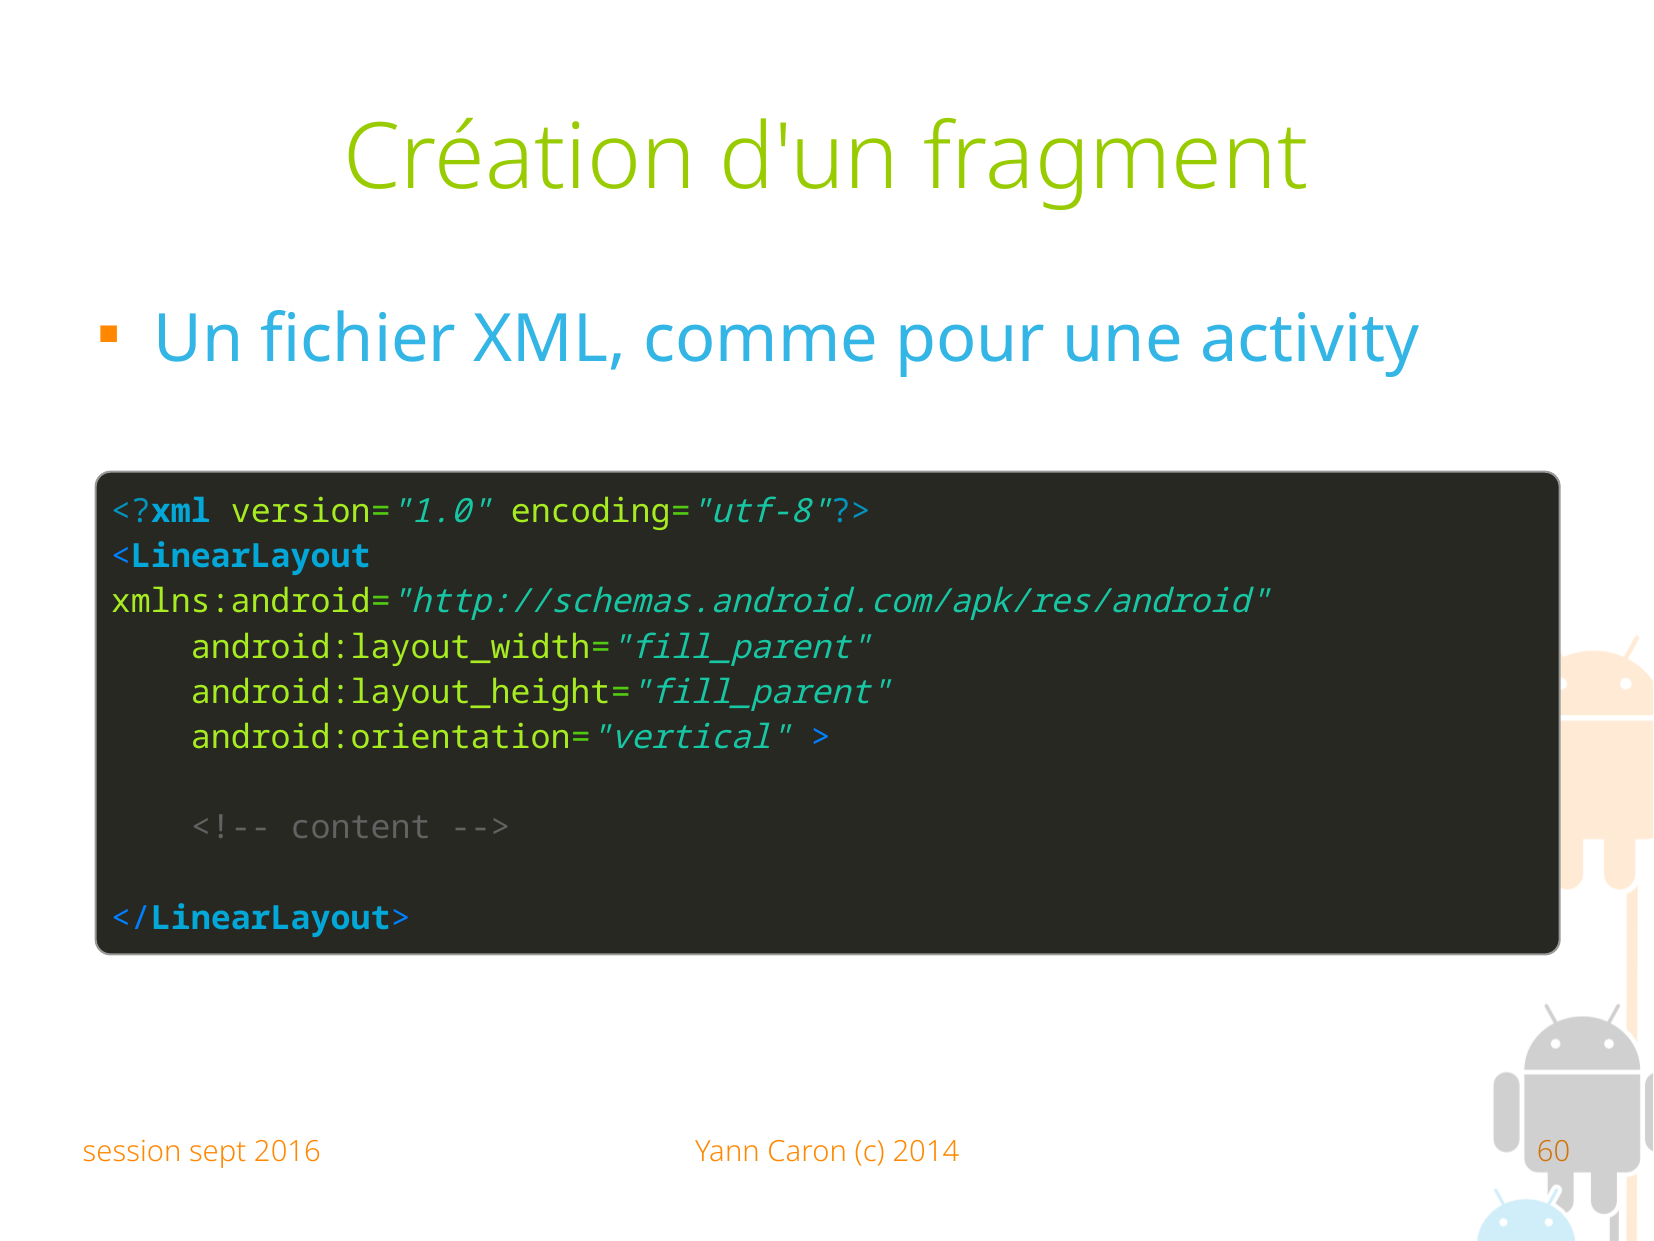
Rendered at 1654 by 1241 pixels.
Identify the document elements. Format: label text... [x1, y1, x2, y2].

text_box <?xml version="1.0" encoding="utf-8"?> <LinearLayout xmlns:android="http://schemas.android.com/apk/res/android" android:layout_width="fill_parent" android:layout_height="fill_parent" android:orientation="vertical" > <!-- content --> </LinearLayout> [95, 471, 1560, 892]
picture [240, 423, 1654, 1241]
list Un fichier XML, comme pour une activity [82, 290, 1571, 1010]
title Création d'un fragment [82, 49, 1571, 257]
